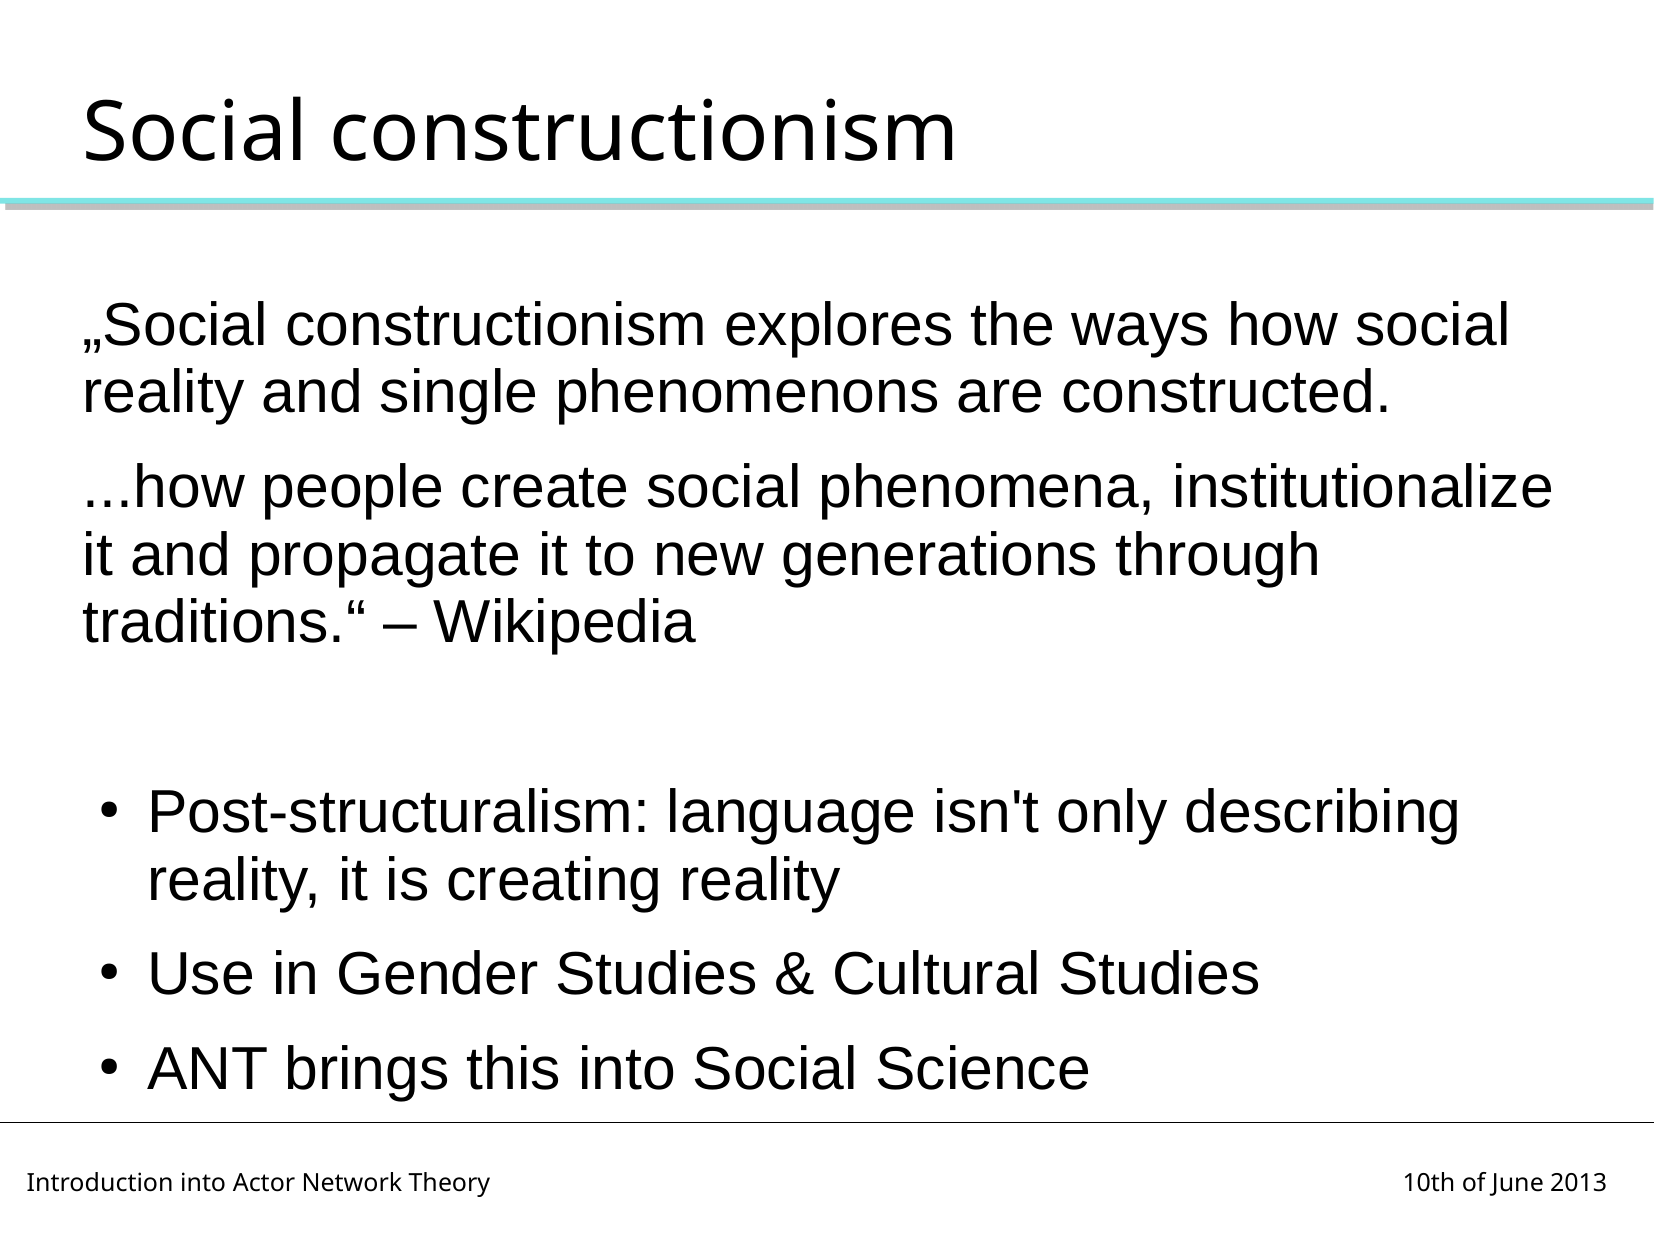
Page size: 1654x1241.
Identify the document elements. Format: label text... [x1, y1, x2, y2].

text_box 10th of June 2013 [1387, 1157, 1636, 1201]
text_box Introduction into Actor Network Theory [11, 1157, 615, 1201]
title Social constructionism [82, 81, 1571, 175]
list „Social constructionism explores the ways how social reality and single phenomenons are constructed. ...how people create social phenomena, institutionalize it and propagate it to new generations through traditions.“ – Wikipedia Post-structuralism: language isn't only describing reality, it is creating reality Use in Gender Studies & Cultural Studies ANT brings this into Social Science [82, 290, 1571, 1109]
